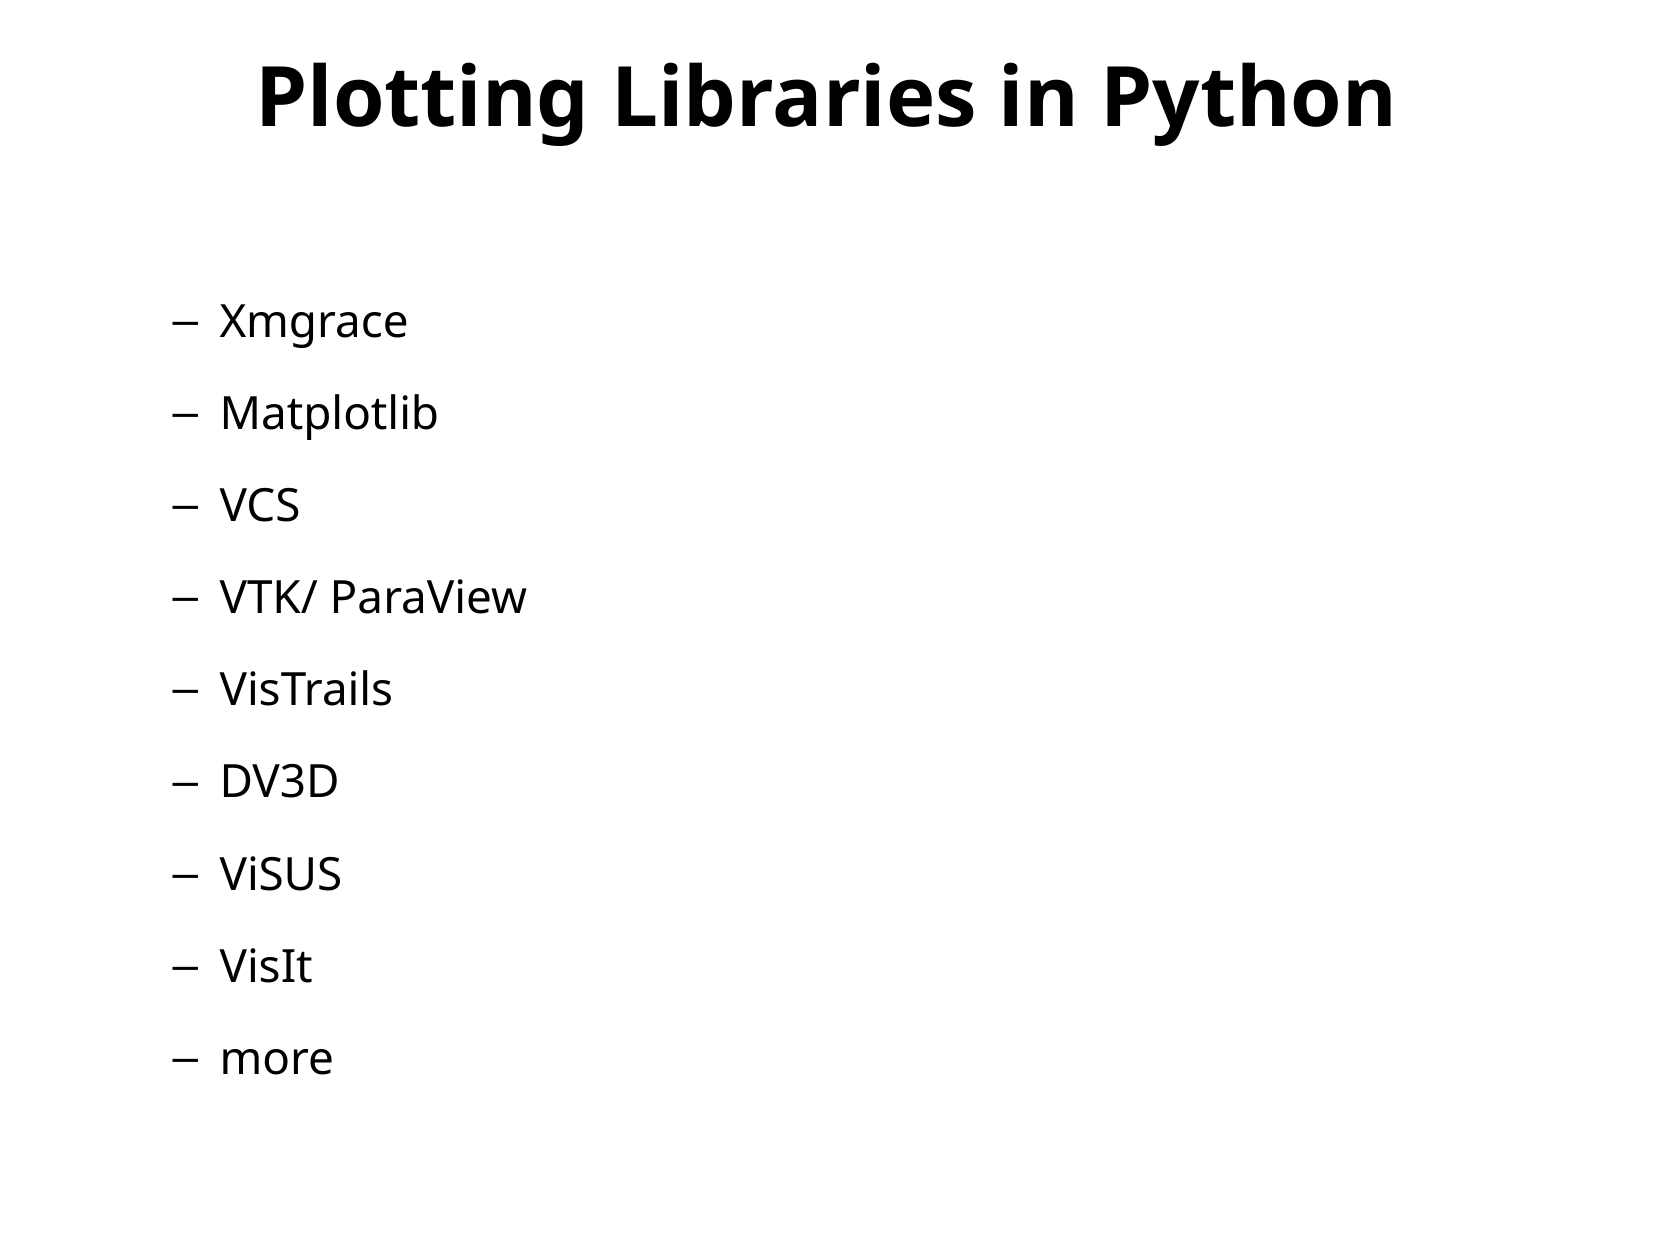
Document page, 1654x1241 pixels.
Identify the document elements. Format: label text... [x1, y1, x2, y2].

title Plotting Libraries in Python [82, 0, 1571, 188]
list Xmgrace Matplotlib VCS VTK/ ParaView VisTrails DV3D ViSUS VisIt more [82, 188, 1630, 1217]
